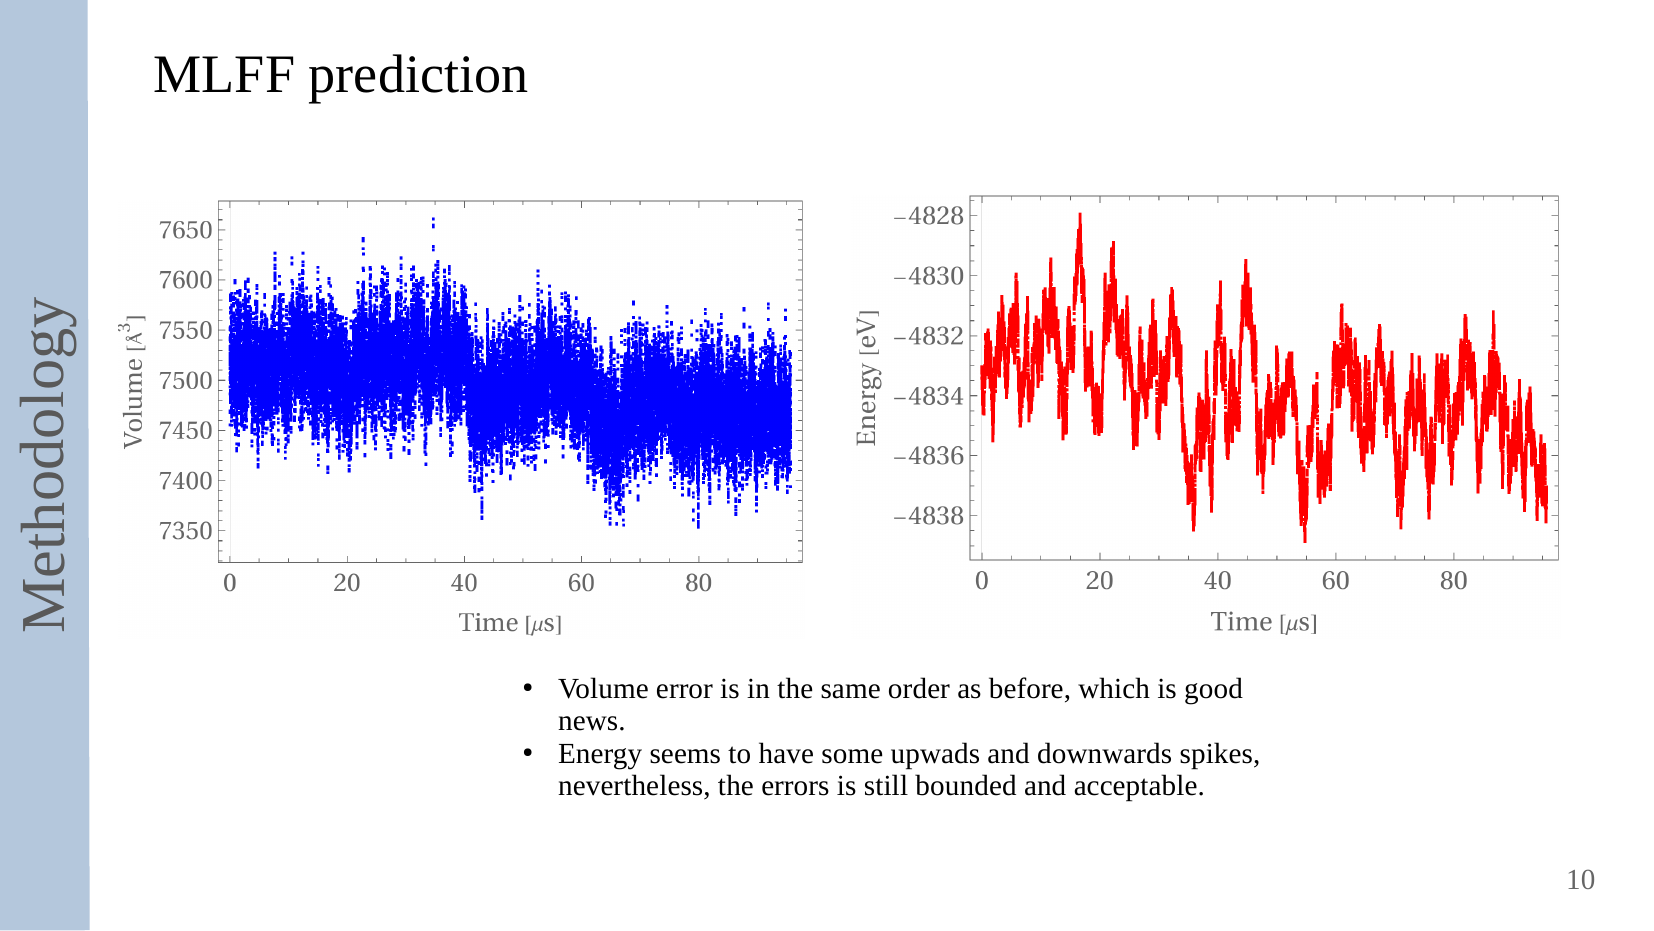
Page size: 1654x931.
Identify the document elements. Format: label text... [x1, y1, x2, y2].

text_box Volume error is in the same order as before, which is good news. Energy seems to have some upwads and downwards spikes, nevertheless, the errors is still bounded and acceptable. [507, 665, 1329, 810]
title Methodology [0, 0, 90, 931]
picture [851, 195, 1561, 639]
picture [118, 200, 805, 639]
title MLFF prediction [153, 23, 1607, 125]
